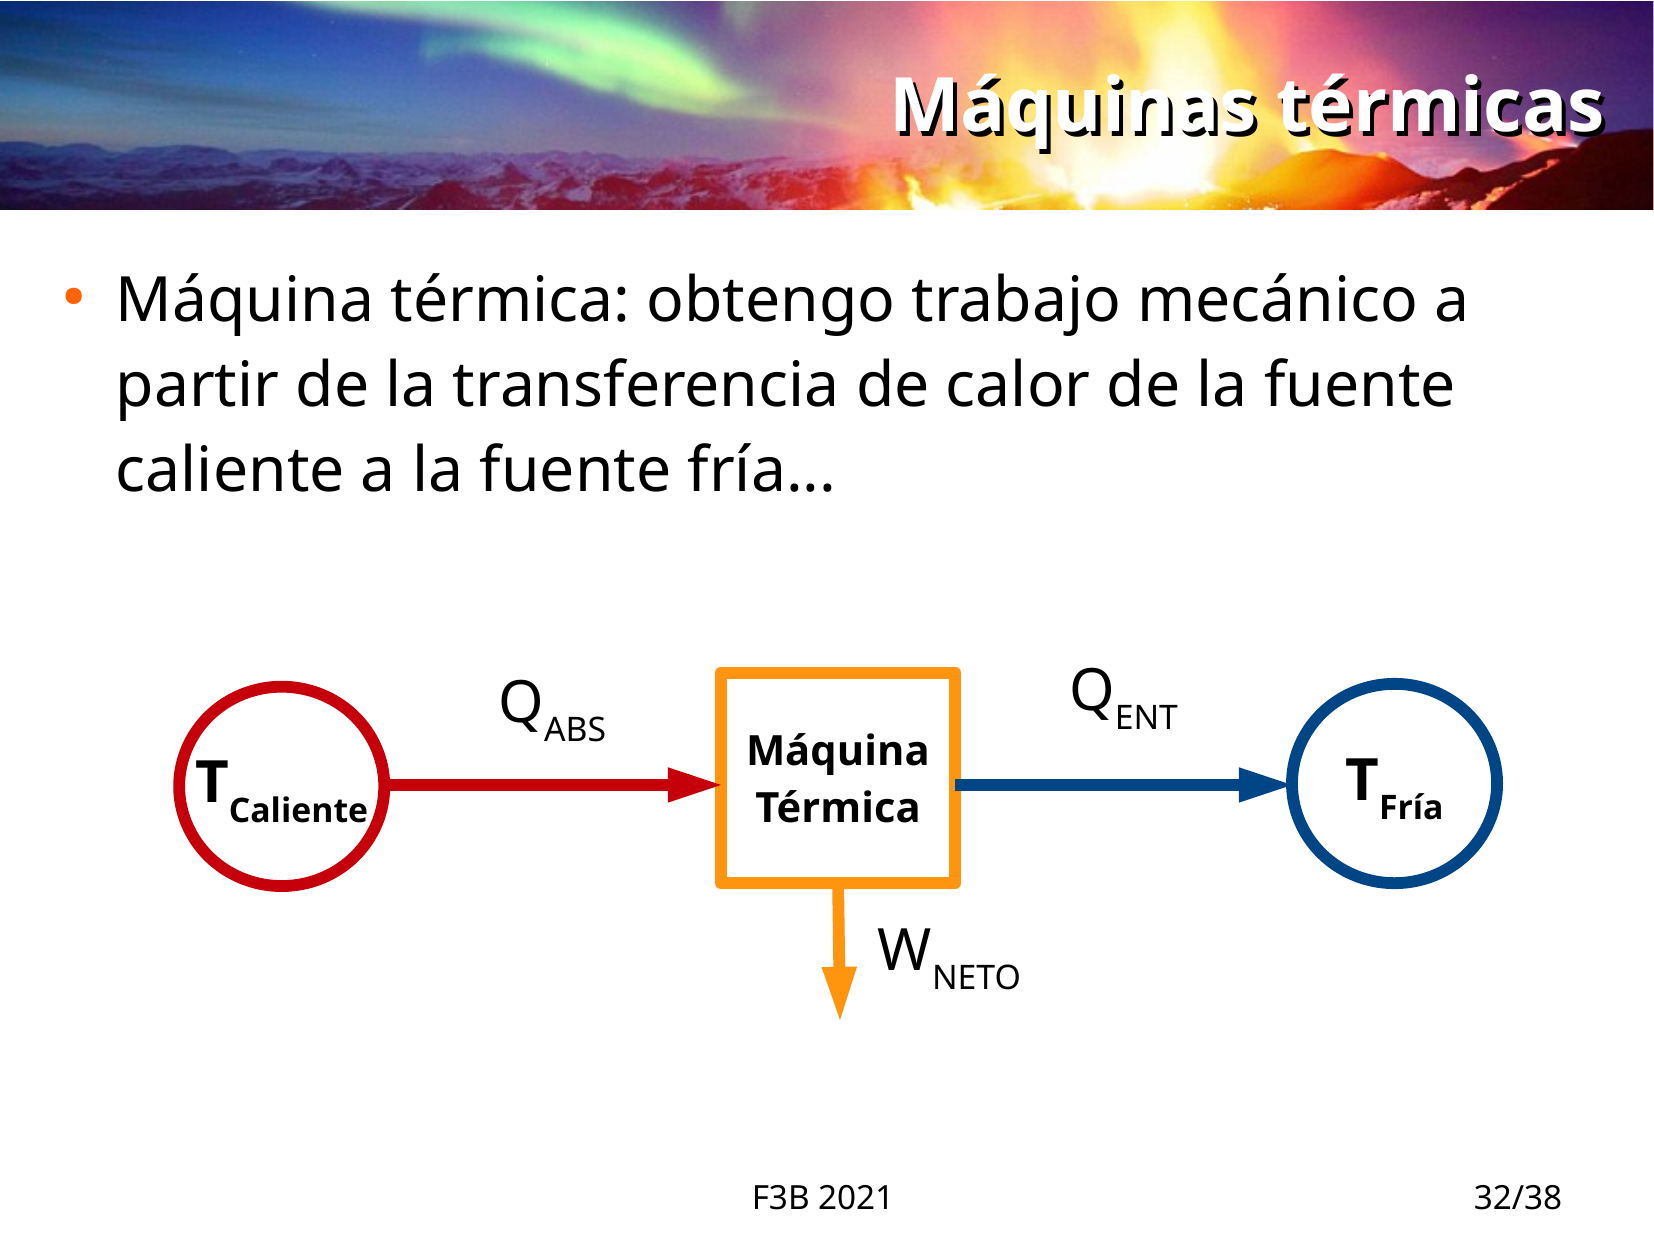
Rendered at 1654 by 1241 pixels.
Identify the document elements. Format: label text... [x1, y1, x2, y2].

picture [0, 1, 1654, 210]
text_box Máquina Térmica [720, 672, 956, 884]
title Máquinas térmicas [45, 15, 1606, 191]
text_box TCaliente [179, 686, 385, 887]
text_box TFría [1292, 683, 1498, 884]
text_box WNETO [805, 900, 1094, 1111]
list Máquina térmica: obtengo trabajo mecánico a partir de la transferencia de calor de la fuente caliente a la fuente fría... [45, 255, 1606, 1156]
